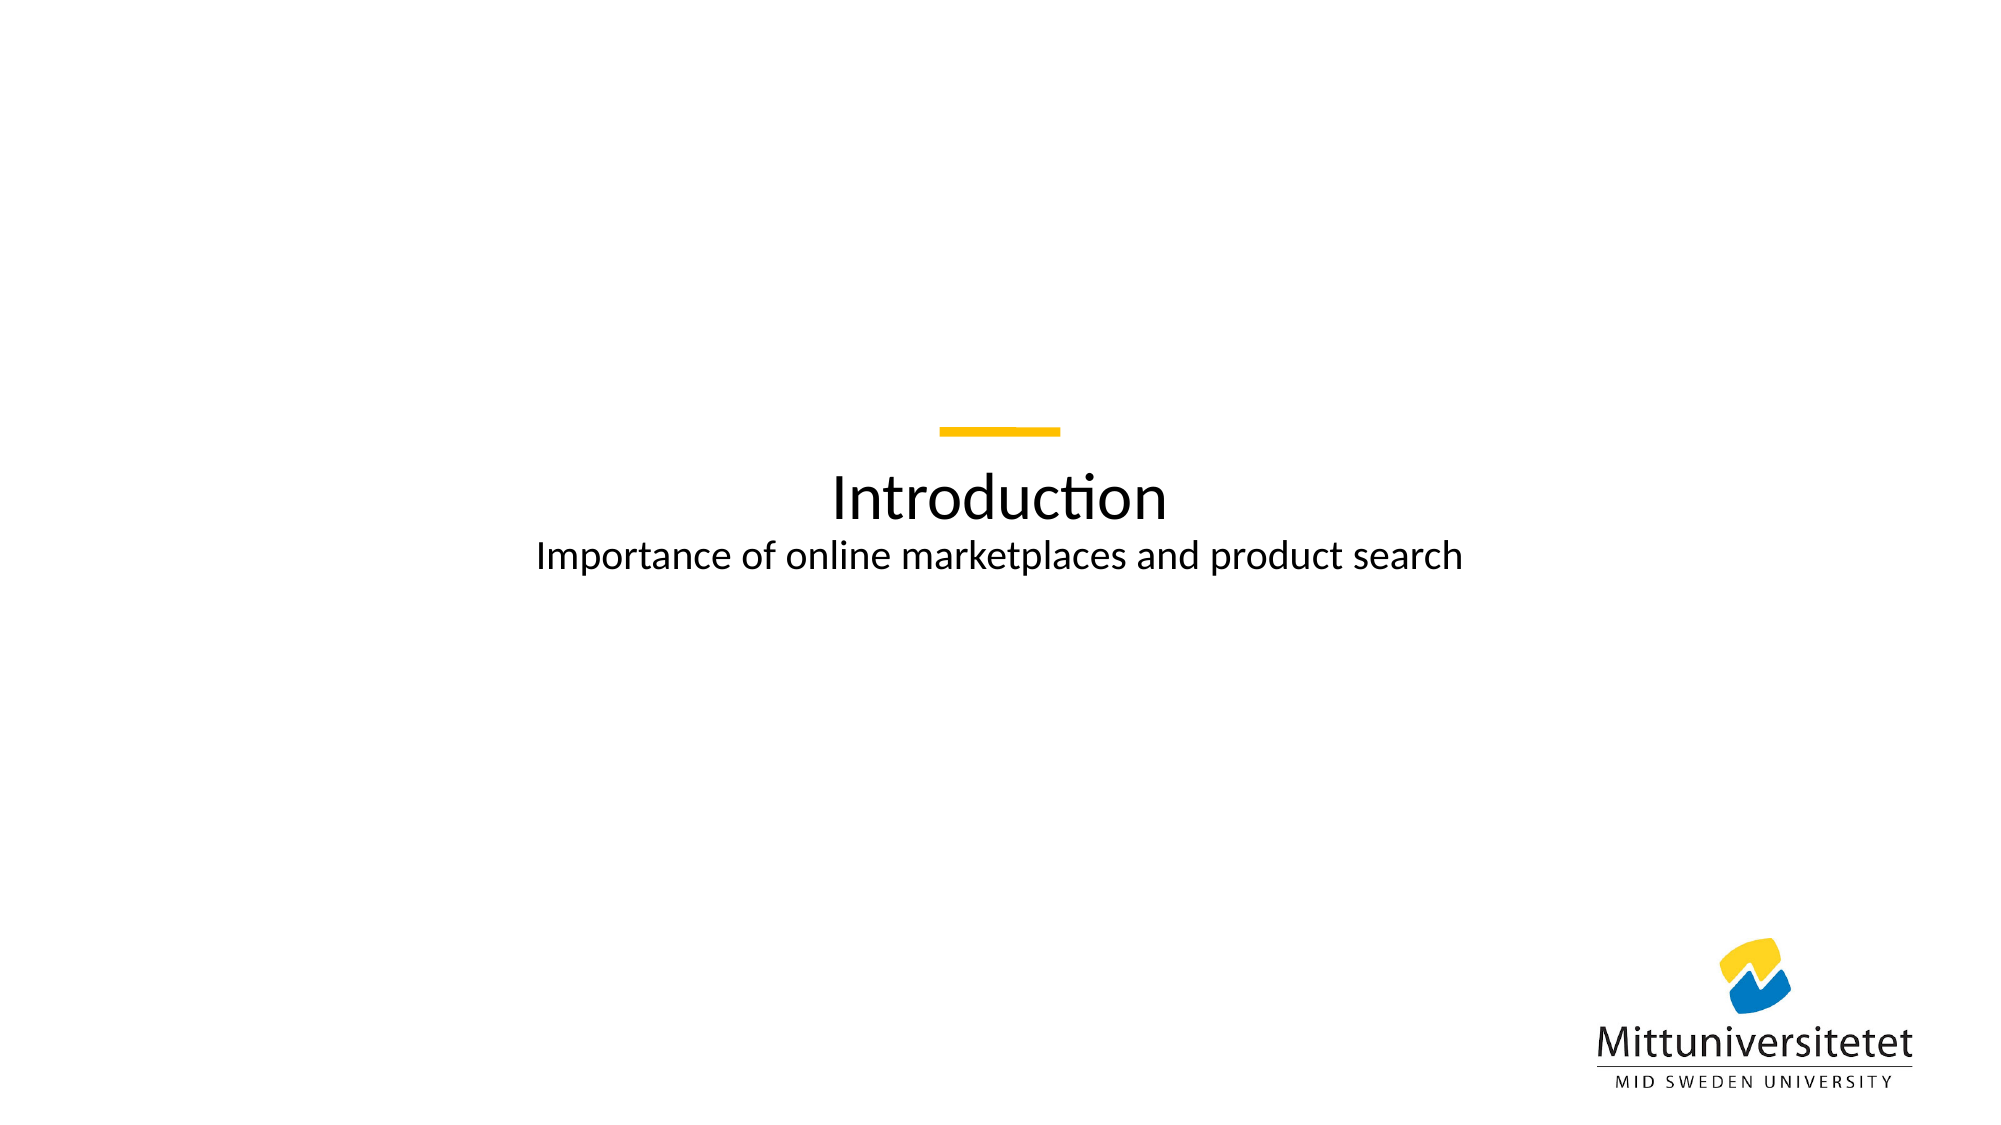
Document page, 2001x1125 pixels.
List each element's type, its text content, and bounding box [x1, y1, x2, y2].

title Introduction Importance of online marketplaces and product search [314, 454, 1686, 614]
picture [1597, 938, 1913, 1088]
